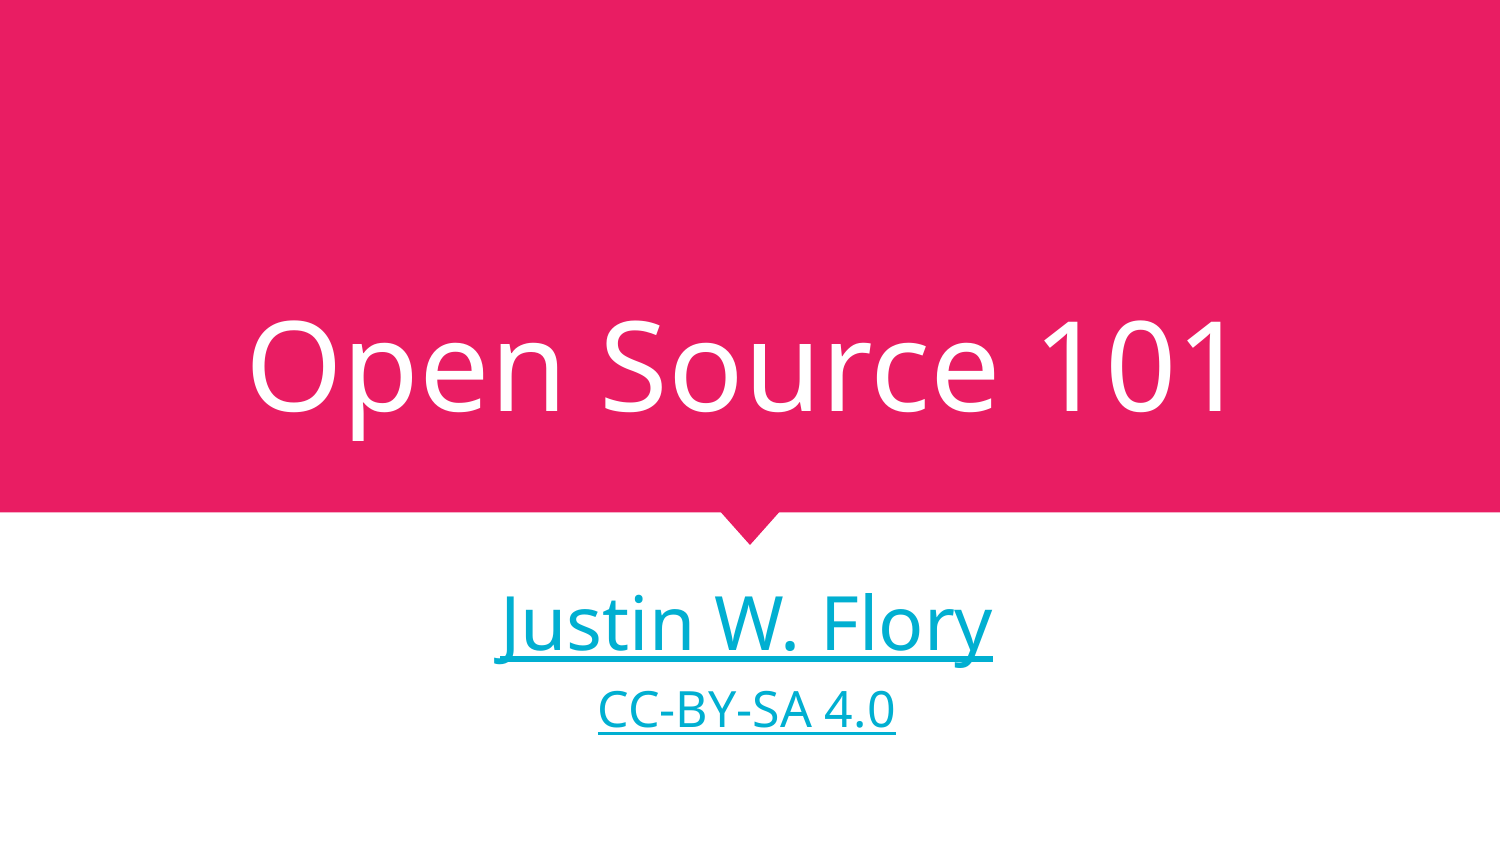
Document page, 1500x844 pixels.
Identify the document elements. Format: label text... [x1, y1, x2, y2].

subtitle Justin W. Flory CC-BY-SA 4.0 [67, 557, 1427, 765]
title Open Source 101 [67, 105, 1427, 452]
